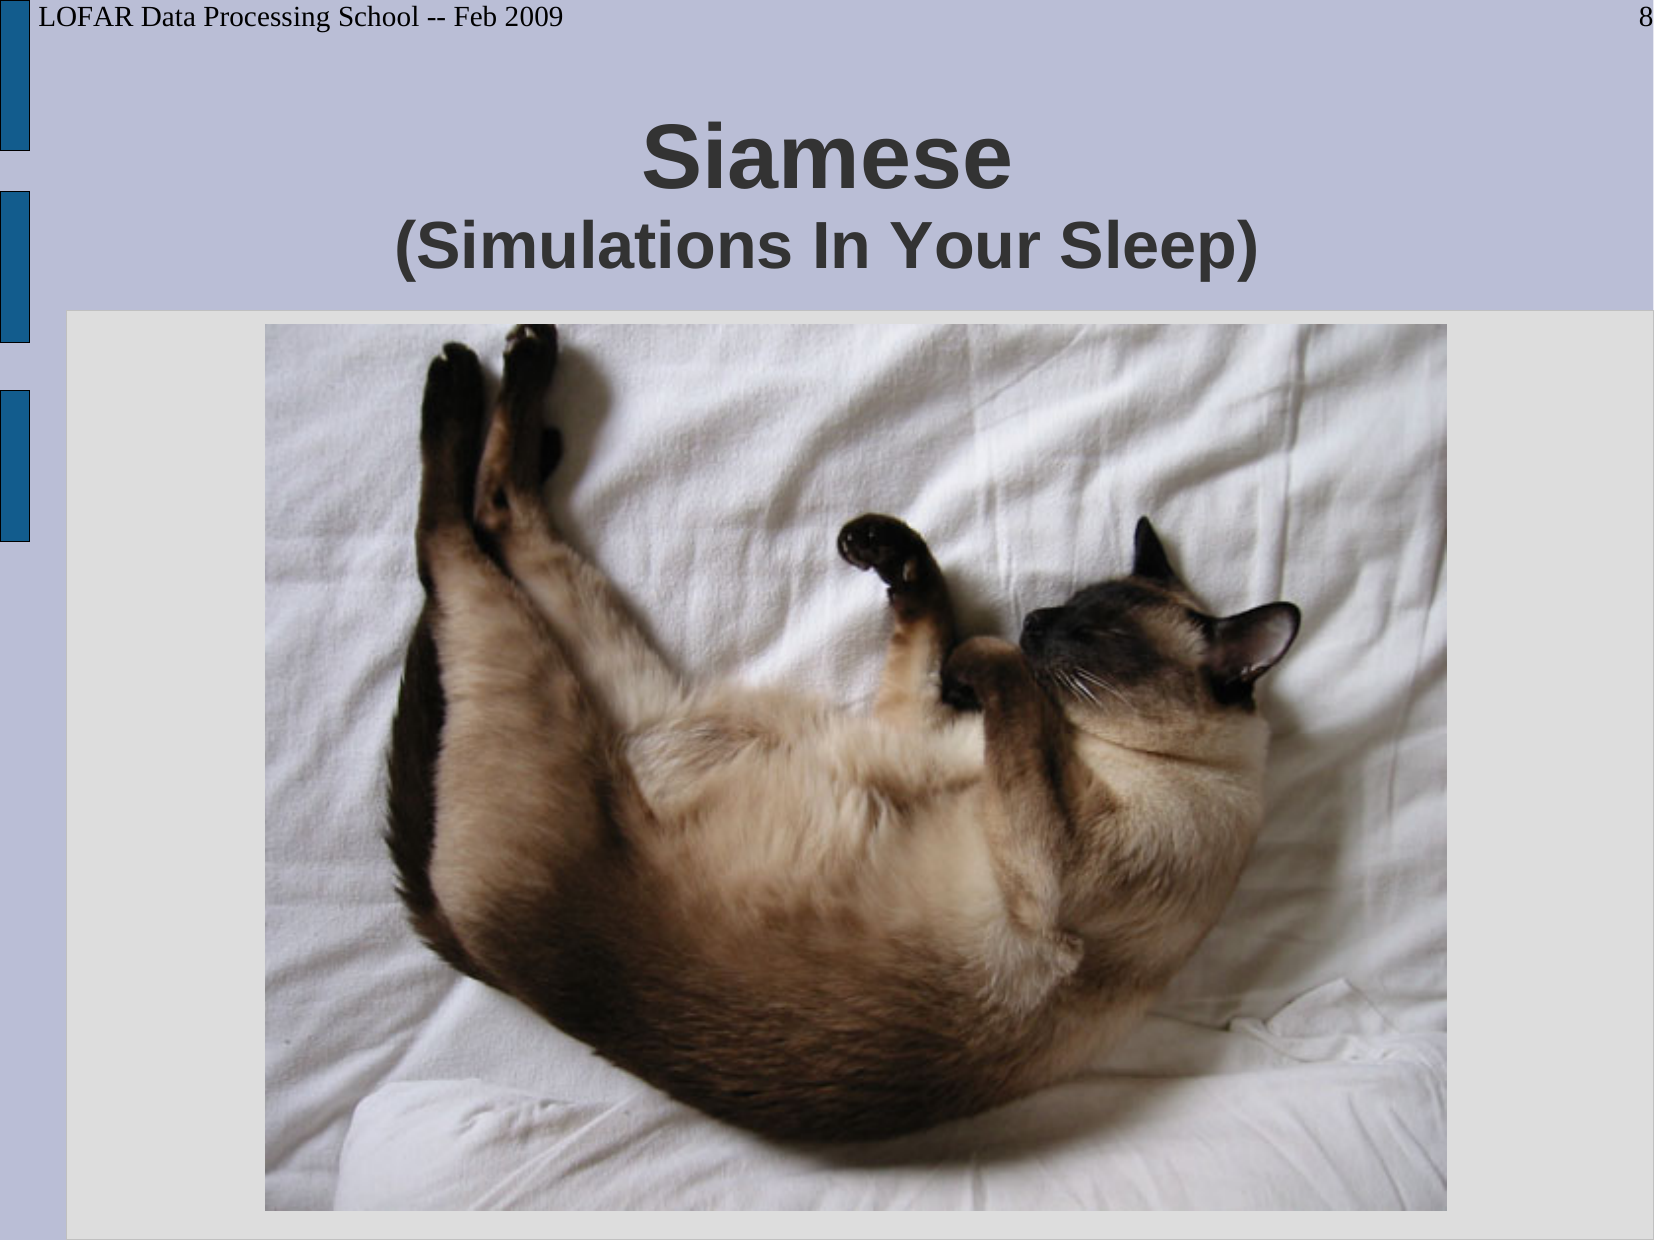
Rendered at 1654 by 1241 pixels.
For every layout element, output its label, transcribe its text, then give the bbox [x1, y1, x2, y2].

picture [265, 324, 1447, 1211]
title Siamese (Simulations In Your Sleep) [121, 91, 1534, 299]
